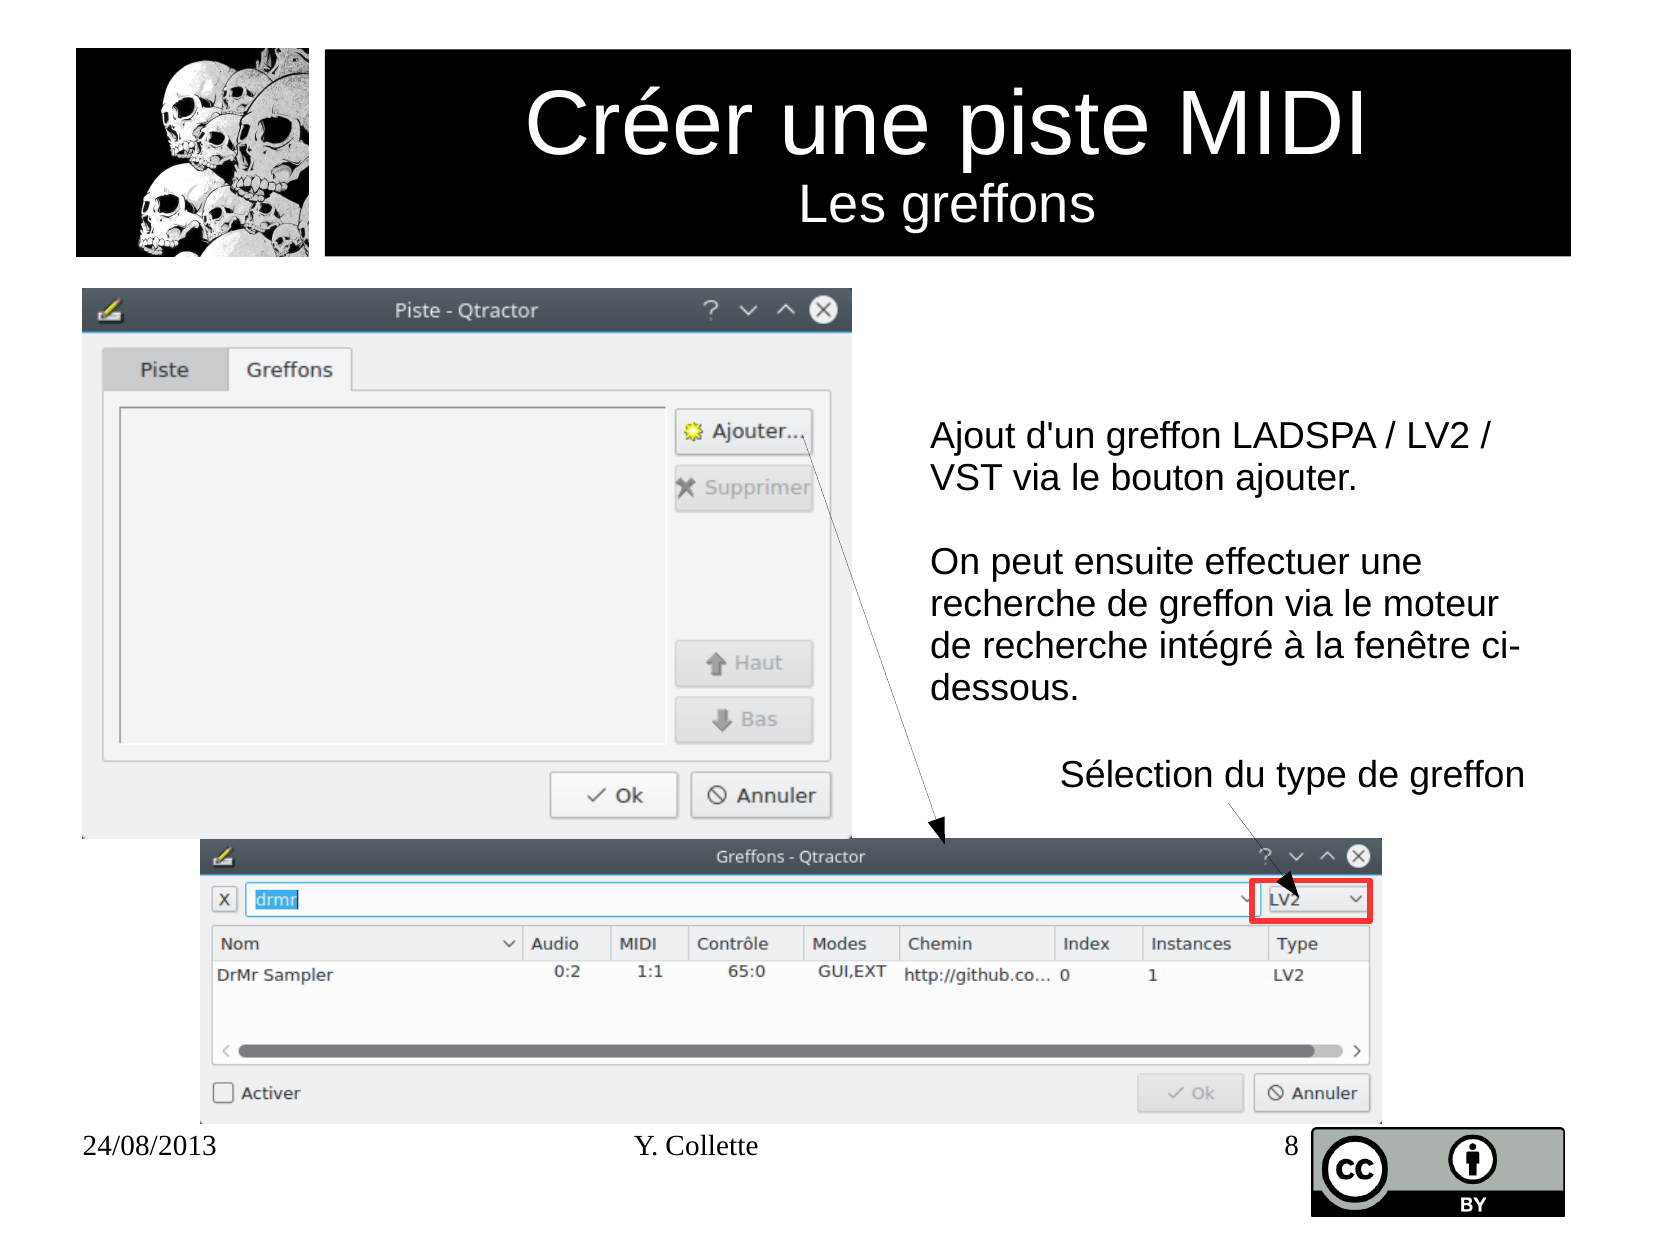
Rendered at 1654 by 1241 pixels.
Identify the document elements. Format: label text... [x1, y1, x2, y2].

picture [82, 288, 1382, 1124]
title Créer une piste MIDI Les greffons [324, 49, 1571, 257]
text_box Sélection du type de greffon [1045, 746, 1542, 804]
text_box Ajout d'un greffon LADSPA / LV2 / VST via le bouton ajouter. On peut ensuite effectuer une recherche de greffon via le moteur de recherche intégré à la fenêtre ci-dessous. [915, 407, 1542, 717]
picture [1311, 1127, 1565, 1217]
picture [76, 48, 309, 257]
picture [1255, 883, 1367, 918]
